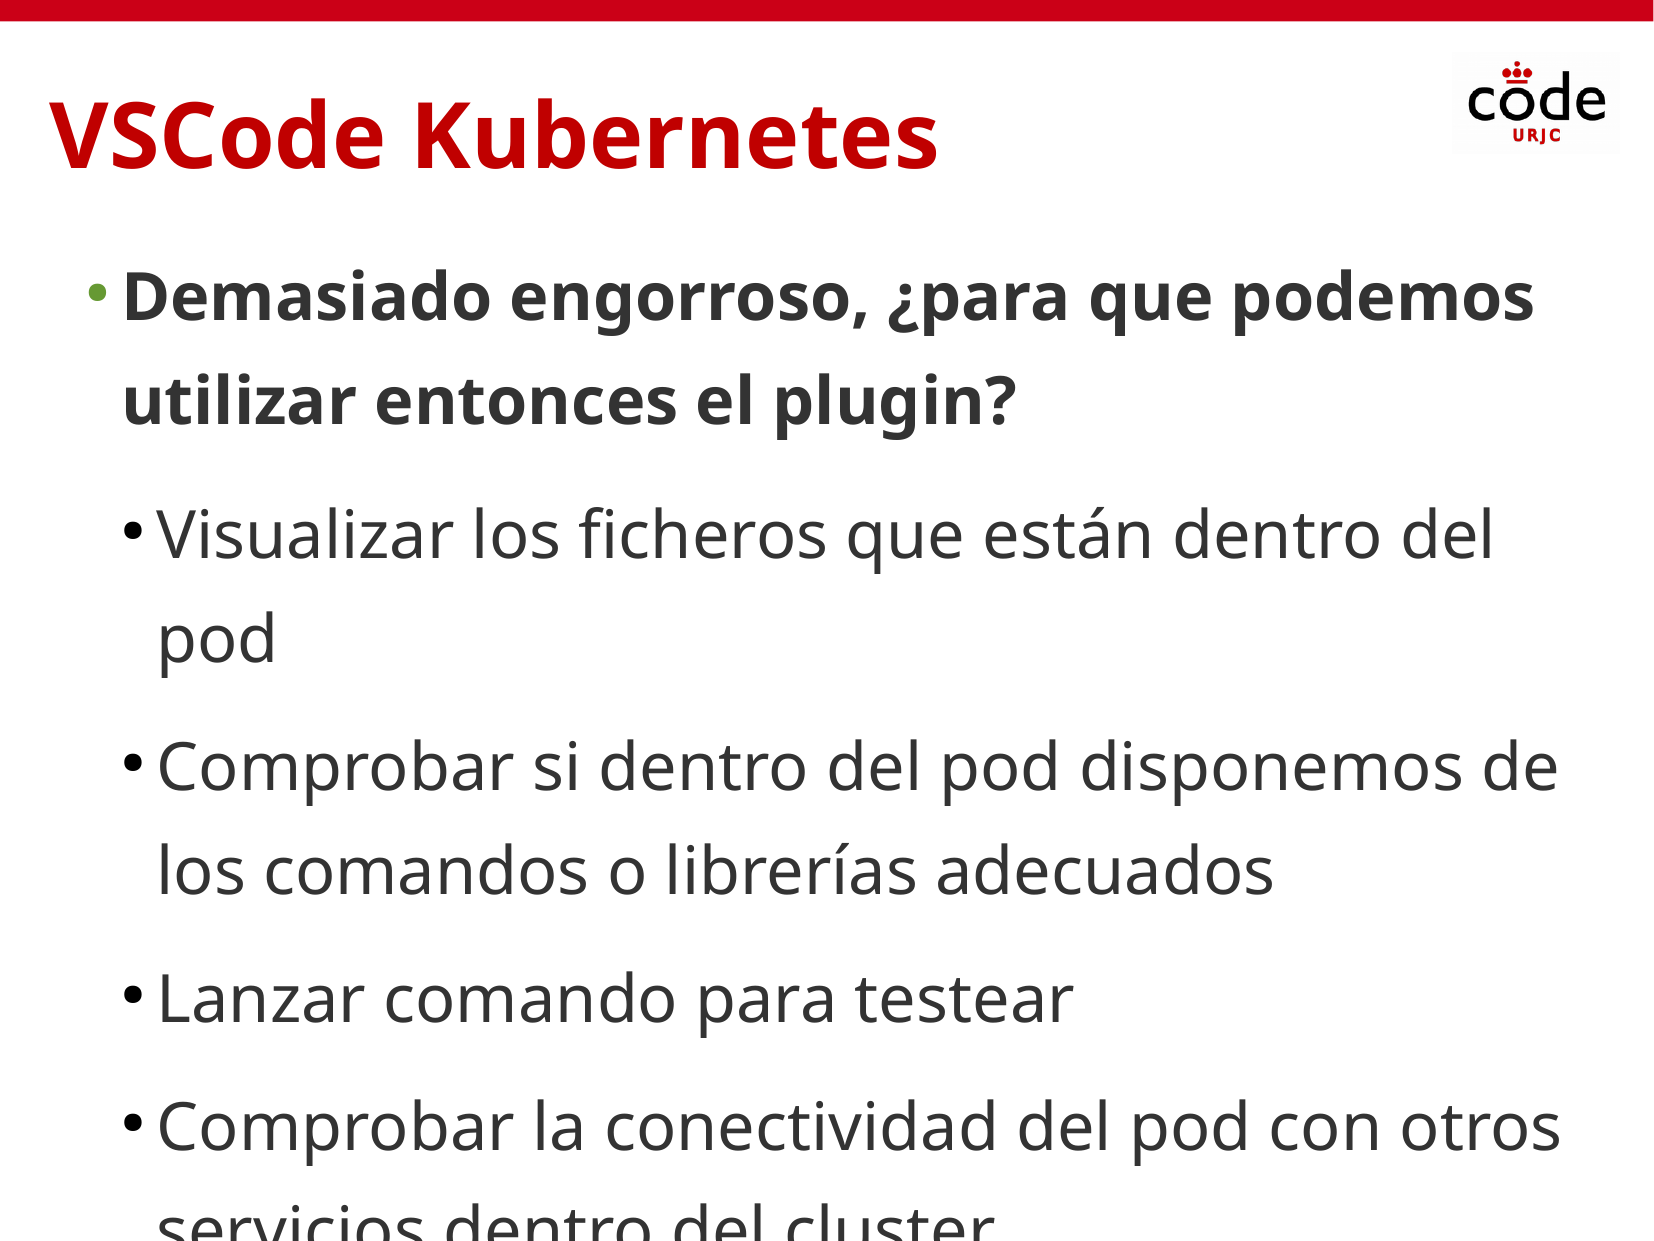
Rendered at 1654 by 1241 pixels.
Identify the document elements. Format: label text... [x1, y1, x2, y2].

list Demasiado engorroso, ¿para que podemos utilizar entonces el plugin? Visualizar los ficheros que están dentro del pod Comprobar si dentro del pod disponemos de los comandos o librerías adecuados Lanzar comando para testear Comprobar la conectividad del pod con otros servicios dentro del cluster [85, 235, 1574, 1012]
picture [1452, 52, 1620, 154]
title VSCode Kubernetes [34, 62, 1437, 126]
